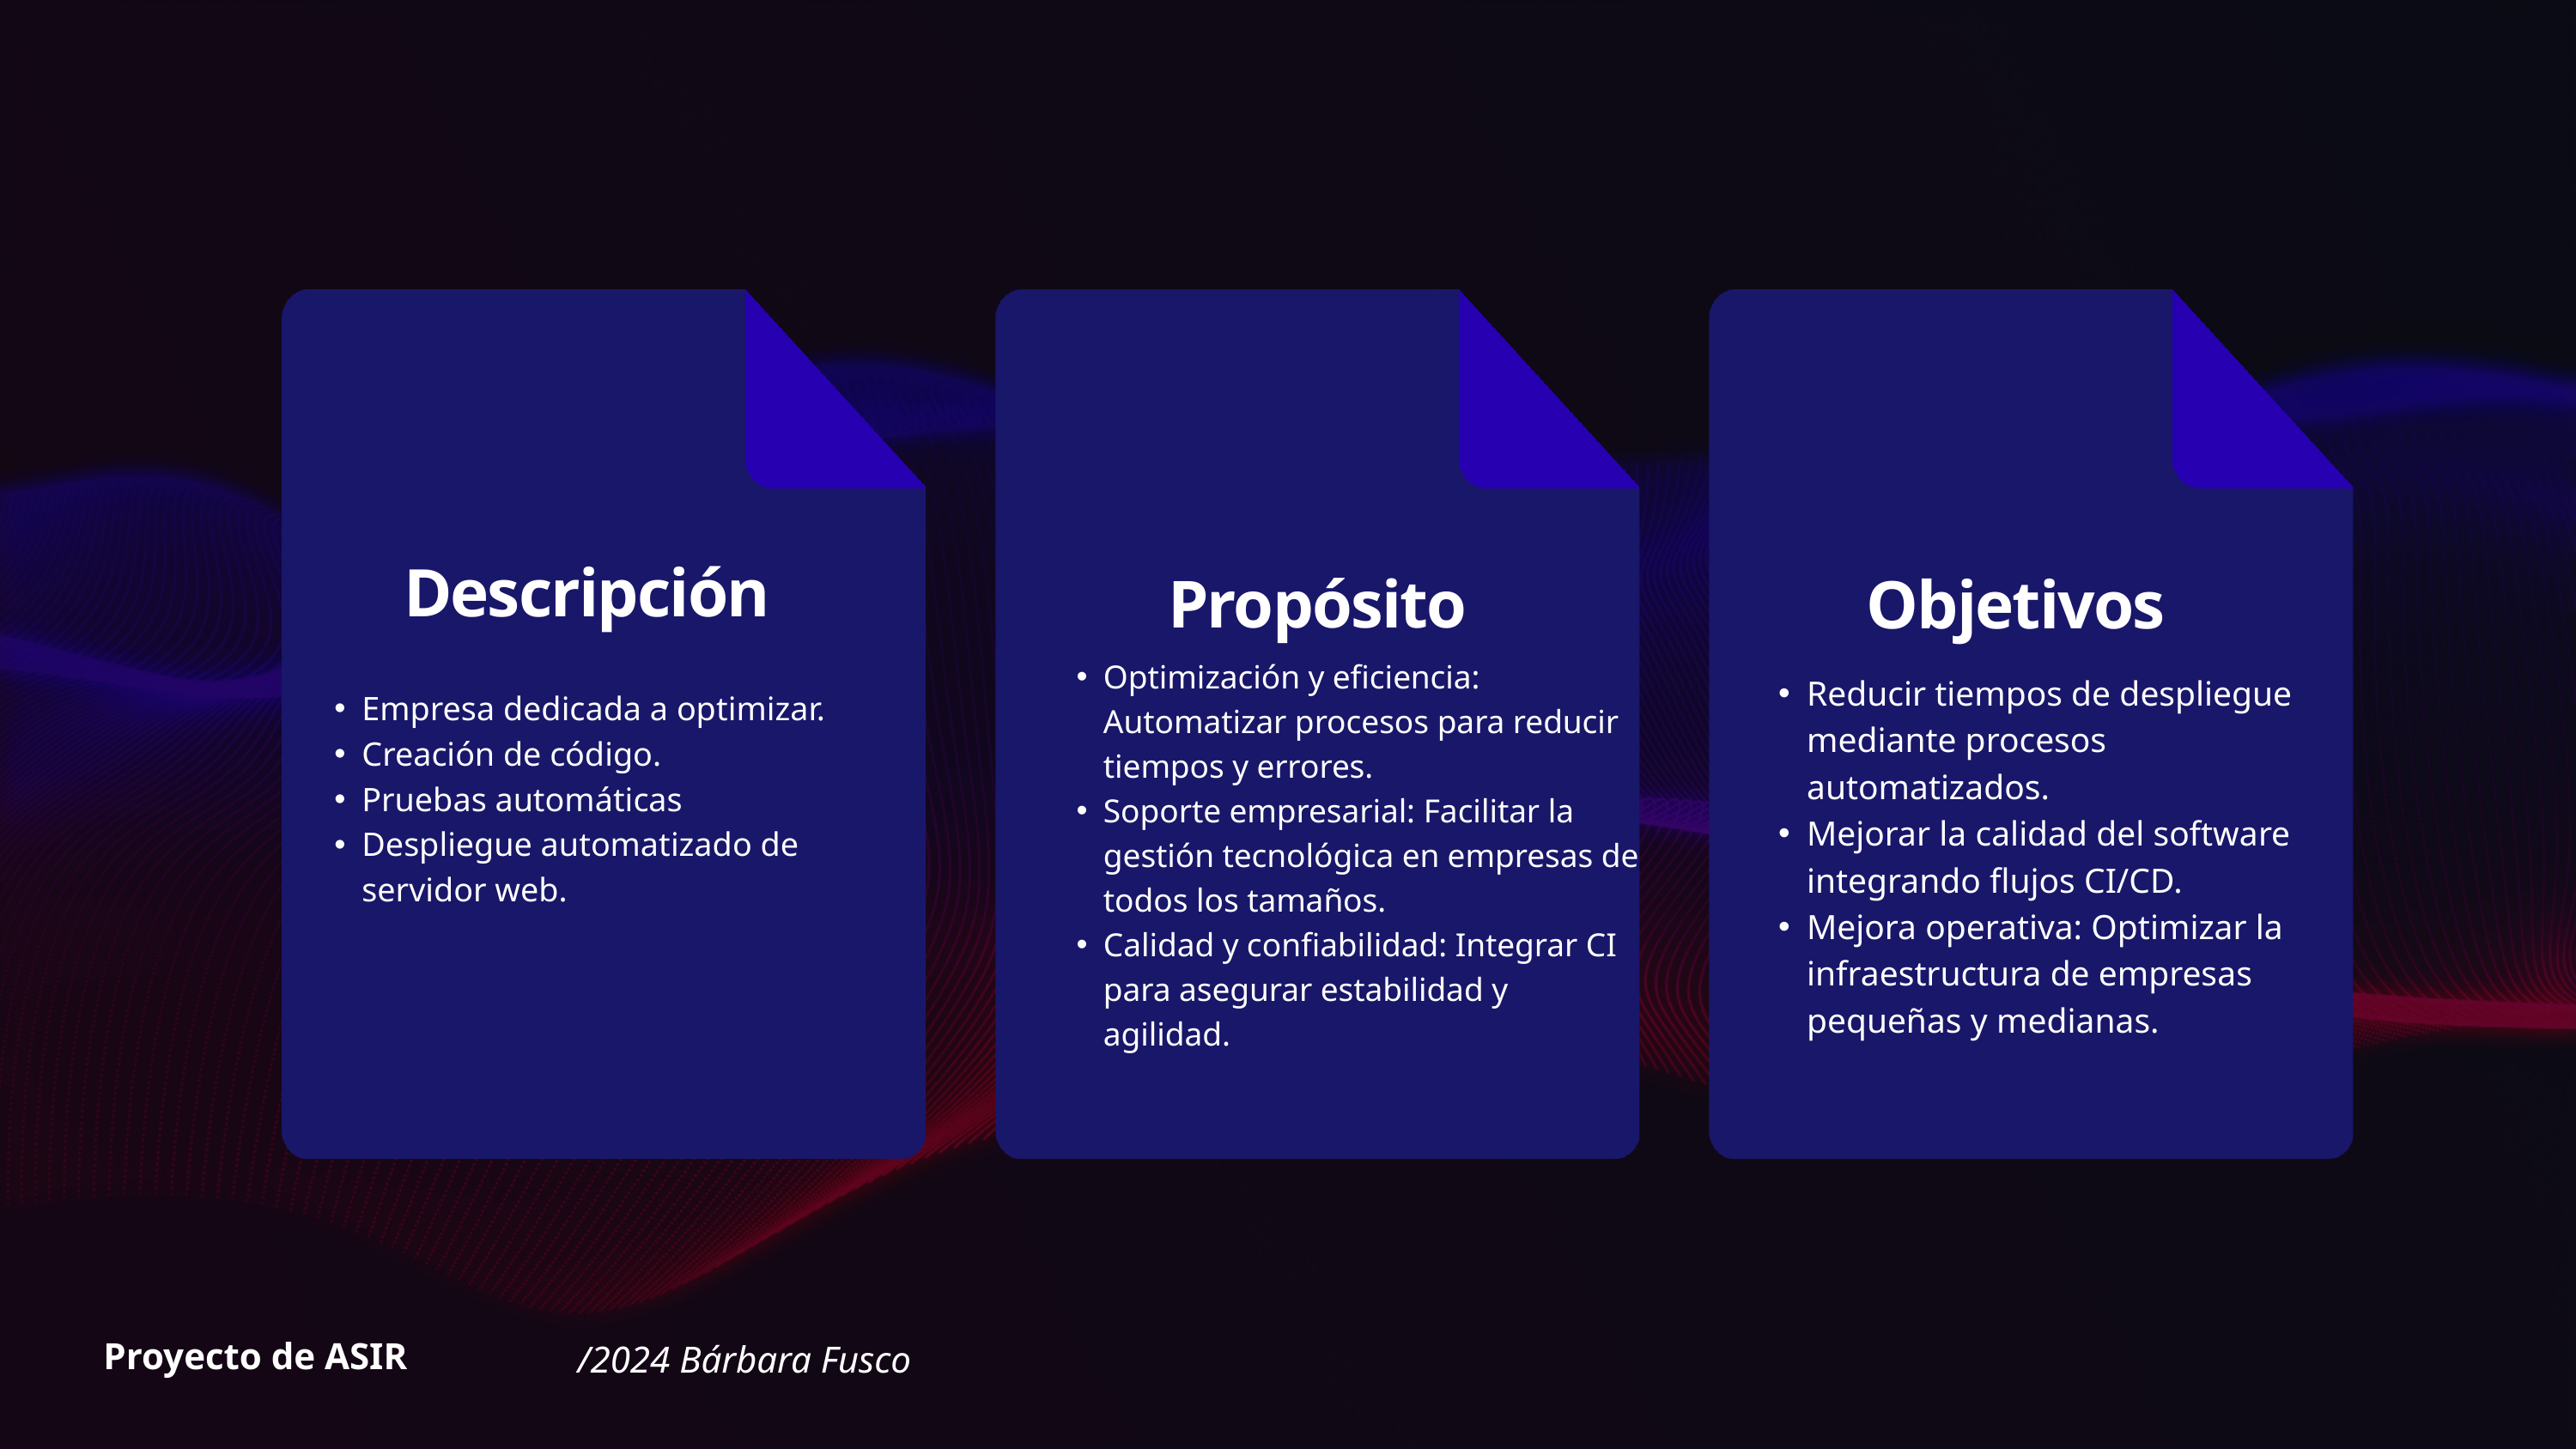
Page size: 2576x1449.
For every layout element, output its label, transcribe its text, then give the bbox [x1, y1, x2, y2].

text_box Propósito [1287, 599, 1301, 621]
text_box Objetivos [1735, 557, 2297, 642]
text_box Descripción [611, 588, 625, 609]
text_box Propósito [1048, 557, 1586, 641]
text_box /2024 Bárbara Fusco [577, 1340, 1146, 1380]
text_box [0, 0, 2576, 1449]
text_box Optimización y eficiencia: Automatizar procesos para reducir tiempos y errores. Soporte empresarial: Facilitar la gestión tecnológica en empresas de todos los tamaños. Calidad y confiabilidad: Integrar CI para asegurar estabilidad y agilidad. [1048, 651, 1640, 1097]
text_box Empresa dedicada a optimizar. Creación de código. Pruebas automáticas Despliegue automatizado de servidor web. [307, 682, 902, 909]
text_box Descripción [313, 545, 860, 631]
text_box Reducir tiempos de despliegue mediante procesos automatizados. Mejorar la calidad del software integrando flujos CI/CD. Mejora operativa: Optimizar la infraestructura de empresas pequeñas y medianas. [1750, 665, 2312, 1087]
text_box Proyecto de ASIR [103, 1337, 672, 1378]
